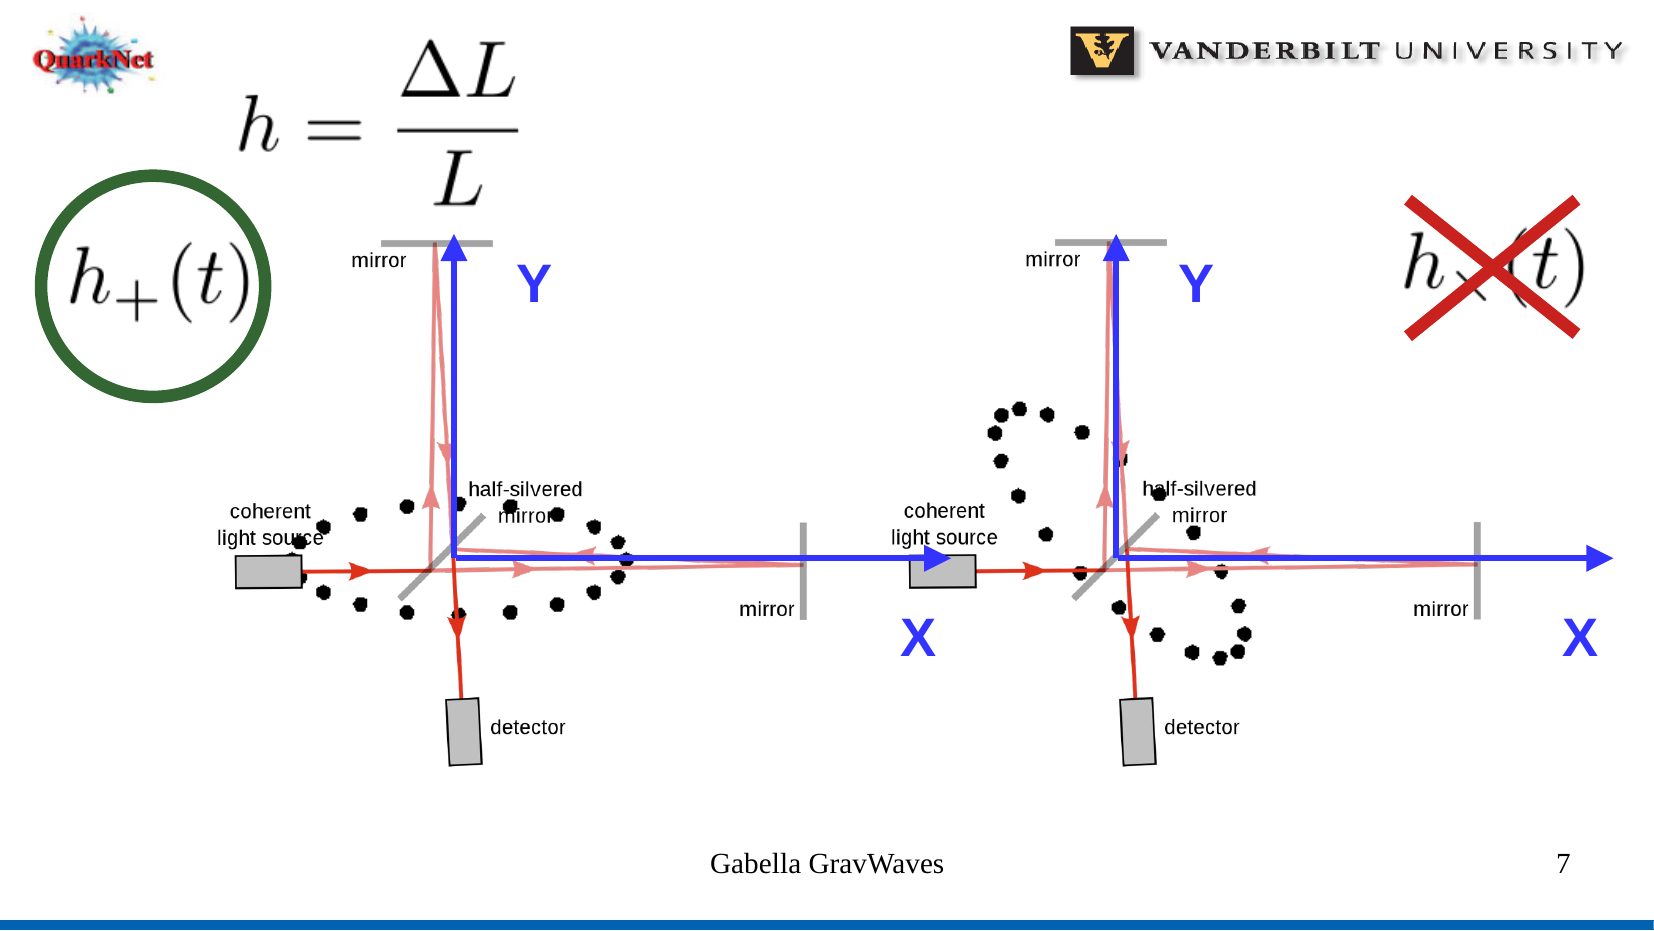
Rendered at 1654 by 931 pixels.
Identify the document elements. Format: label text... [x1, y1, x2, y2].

picture [211, 17, 812, 773]
picture [1504, 199, 1621, 334]
text_box Y [501, 238, 568, 321]
text_box Y [1164, 238, 1230, 321]
picture [24, 218, 56, 354]
text_box X [1547, 592, 1614, 676]
picture [48, 200, 258, 372]
picture [1067, 23, 1638, 86]
text_box X [885, 592, 952, 676]
picture [1419, 199, 1566, 258]
picture [19, 12, 166, 102]
picture [885, 199, 1565, 773]
